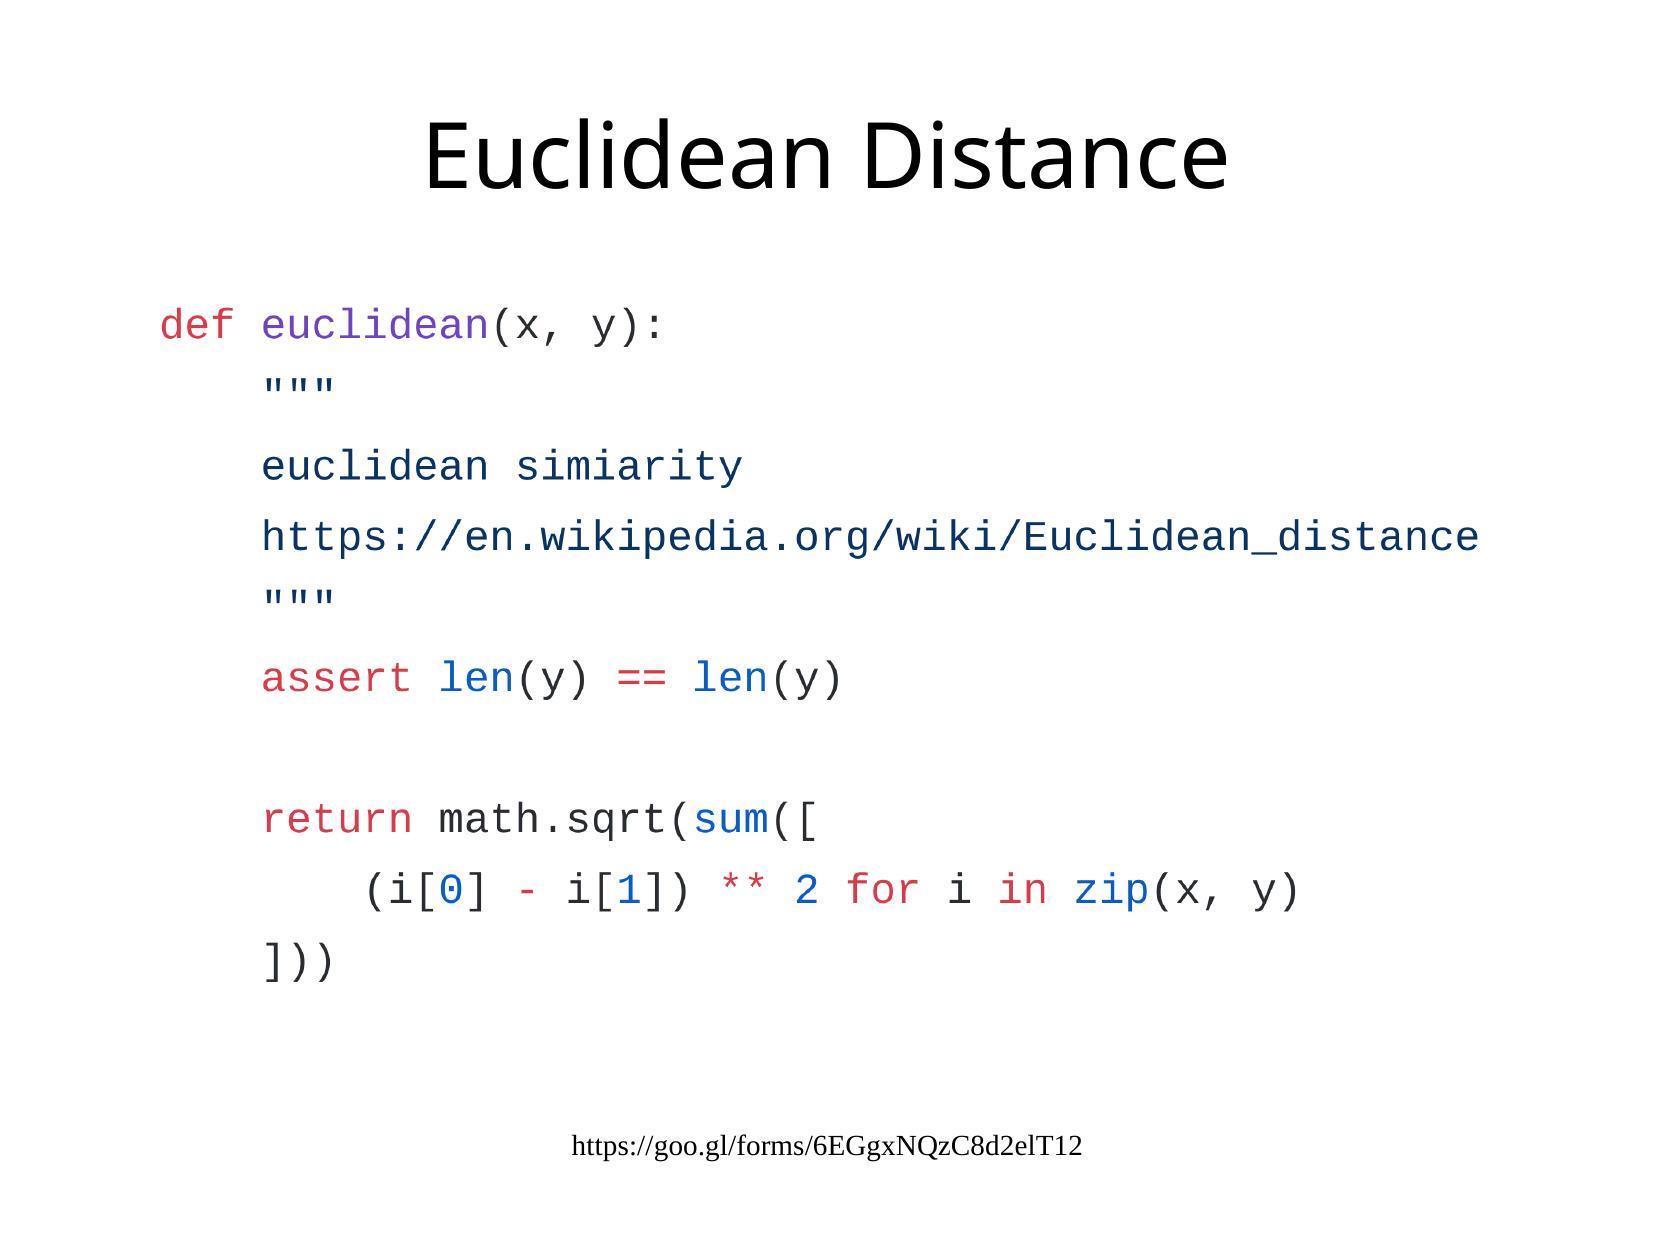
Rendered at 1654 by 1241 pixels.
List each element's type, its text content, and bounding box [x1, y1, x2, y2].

picture [146, 290, 1508, 1010]
title Euclidean Distance [82, 49, 1571, 257]
